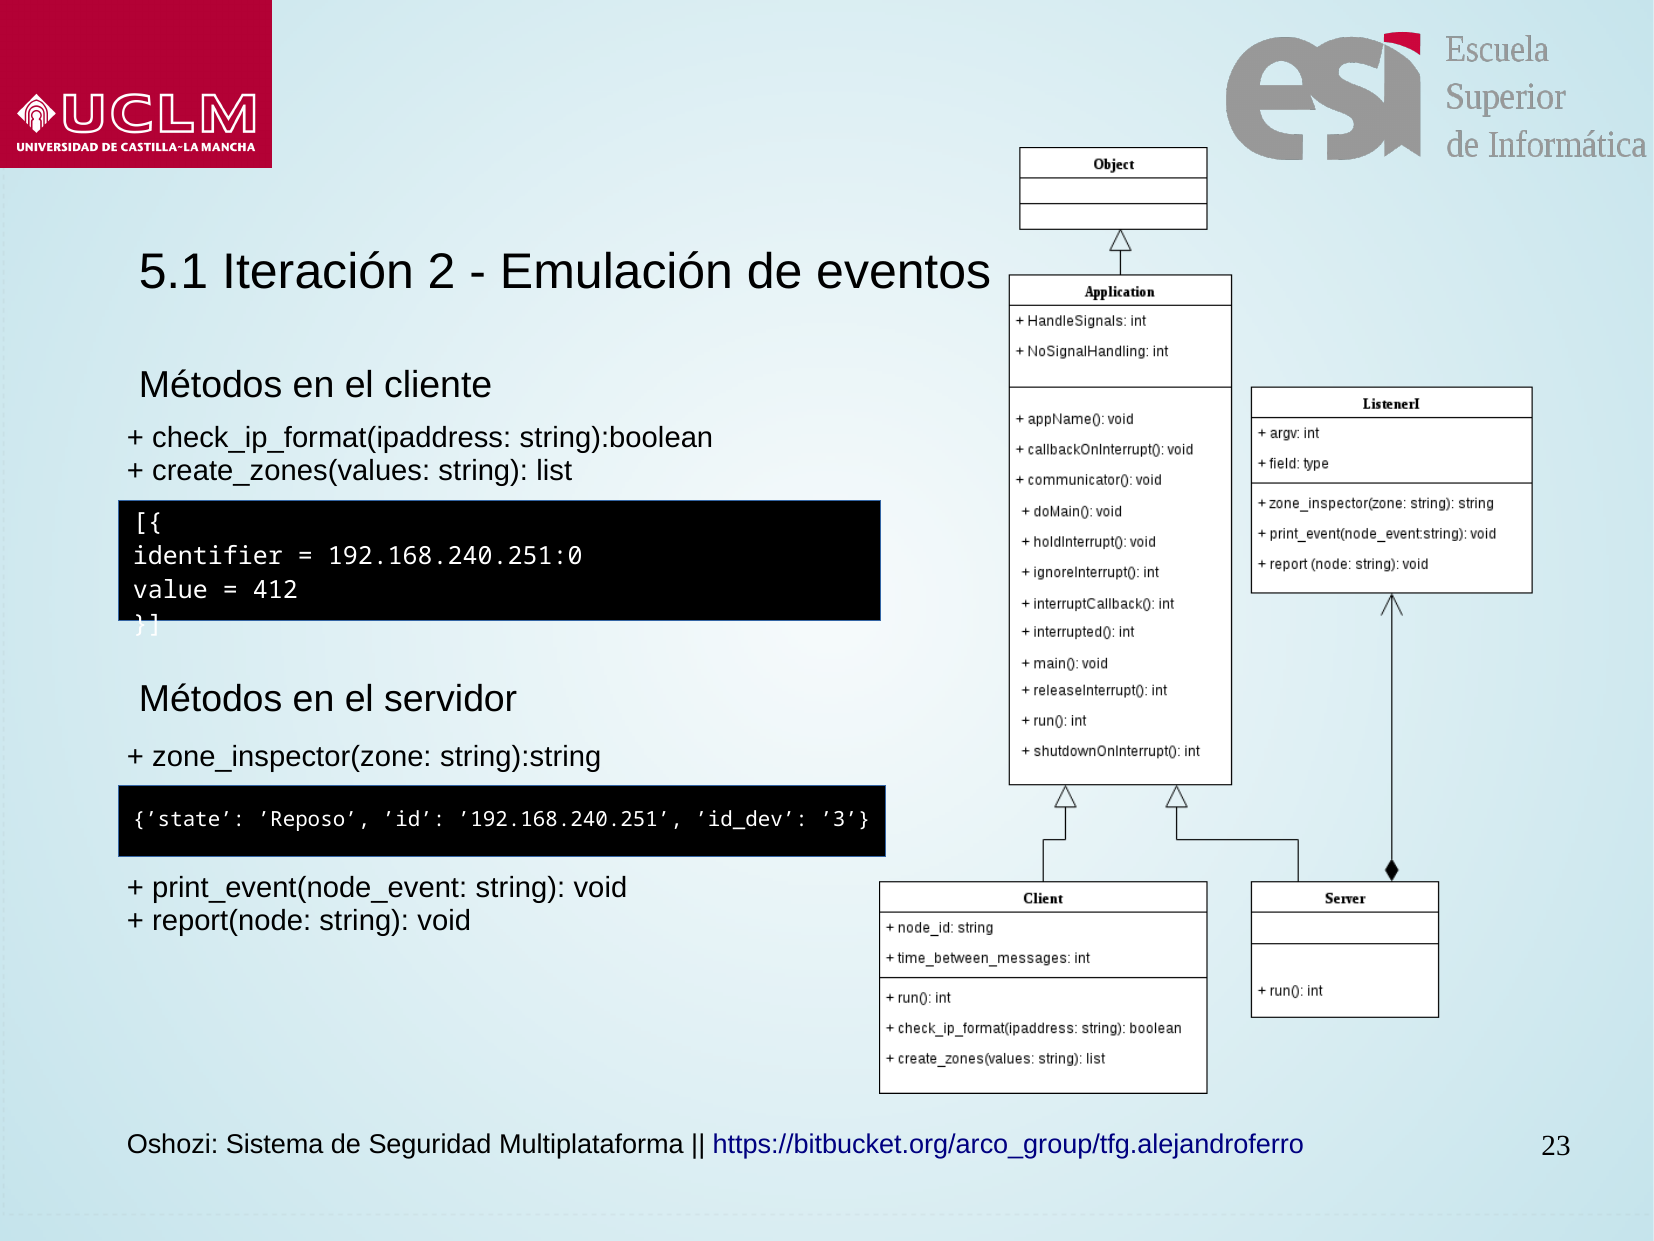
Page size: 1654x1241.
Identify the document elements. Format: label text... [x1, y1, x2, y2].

text_box [{ identifier = 192.168.240.251:0 value = 412 }] [118, 496, 892, 625]
text_box Oshozi: Sistema de Seguridad Multiplataforma || https://bitbucket.org/arco_group/tfg.alejandroferro [112, 1112, 1625, 1170]
text_box Métodos en el cliente [124, 356, 518, 414]
text_box + check_ip_format(ipaddress: string):boolean + create_zones(values: string): list [112, 413, 730, 527]
text_box Métodos en el servidor [124, 669, 543, 727]
picture [0, 0, 1654, 1241]
text_box [118, 785, 886, 797]
text_box {’state’: ’Reposo’, ’id’: ’192.168.240.251’, ’id_dev’: ’3’} [118, 797, 951, 863]
text_box + zone_inspector(zone: string):string + print_event(node_event: string): void + report(node: string): void [112, 732, 644, 977]
text_box 5.1 Iteración 2 - Emulación de eventos [124, 236, 1583, 349]
